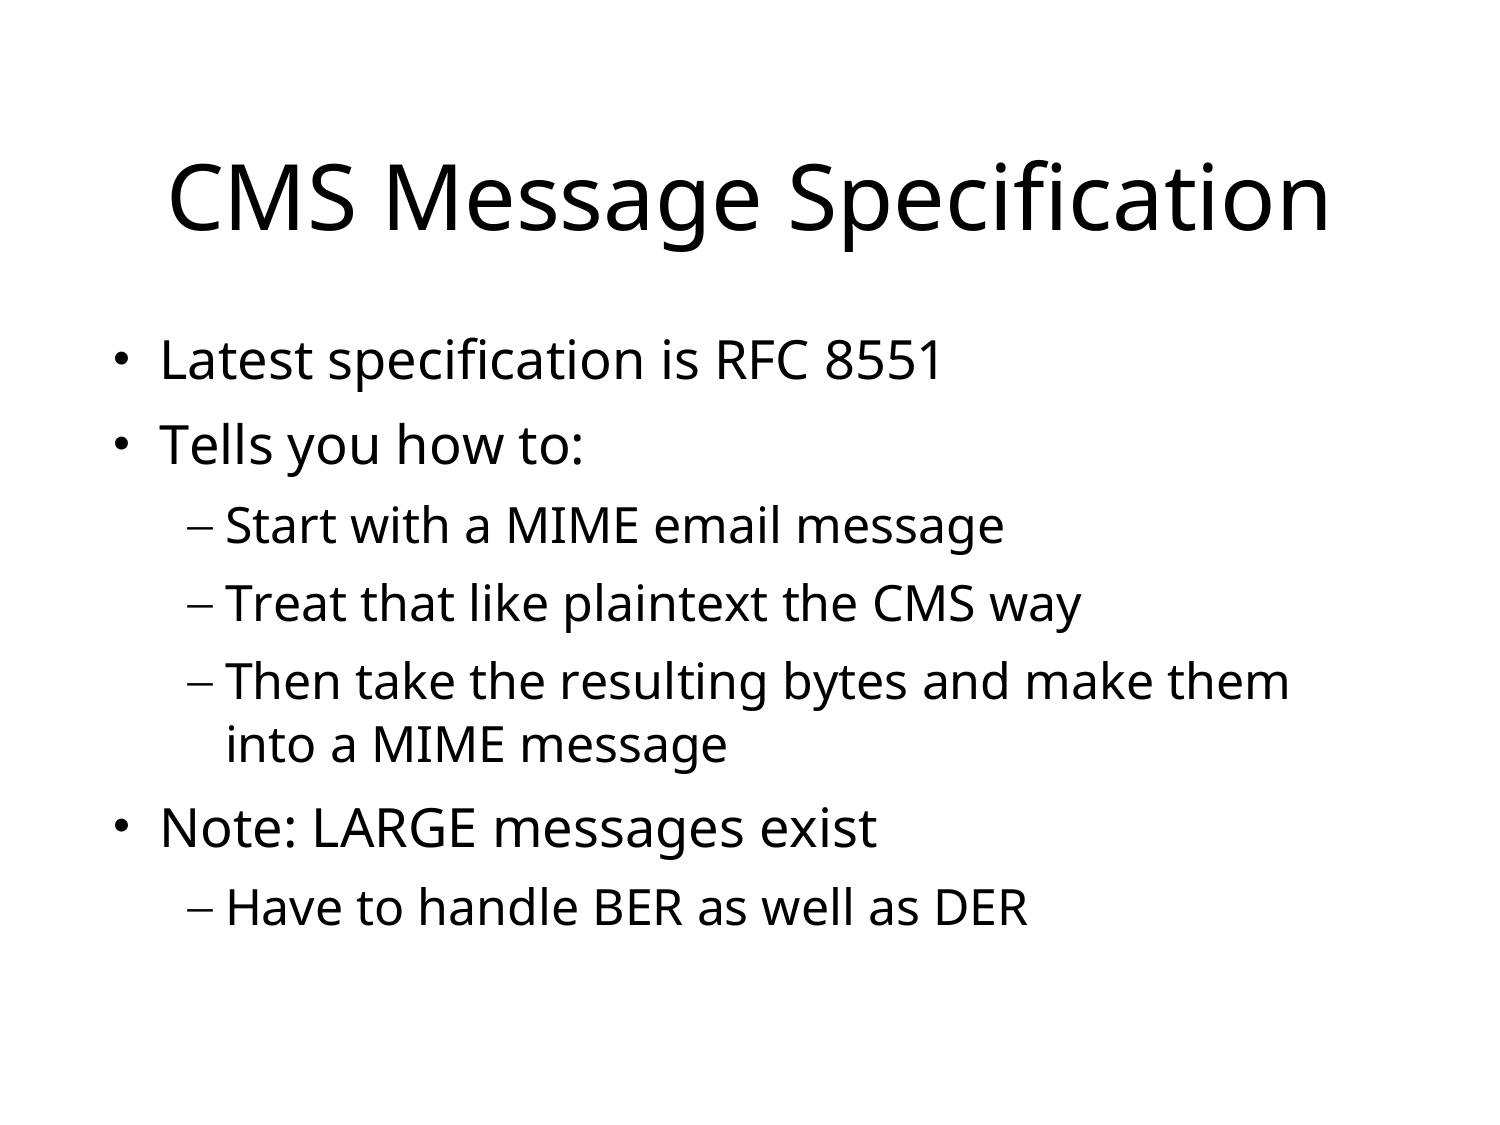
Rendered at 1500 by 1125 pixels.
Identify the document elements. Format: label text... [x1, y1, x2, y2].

text_box CMS Message Specification [112, 99, 1388, 288]
text_box Latest specification is RFC 8551 Tells you how to: Start with a MIME email message Treat that like plaintext the CMS way Then take the resulting bytes and make them into a MIME message Note: LARGE messages exist Have to handle BER as well as DER [112, 324, 1388, 1111]
